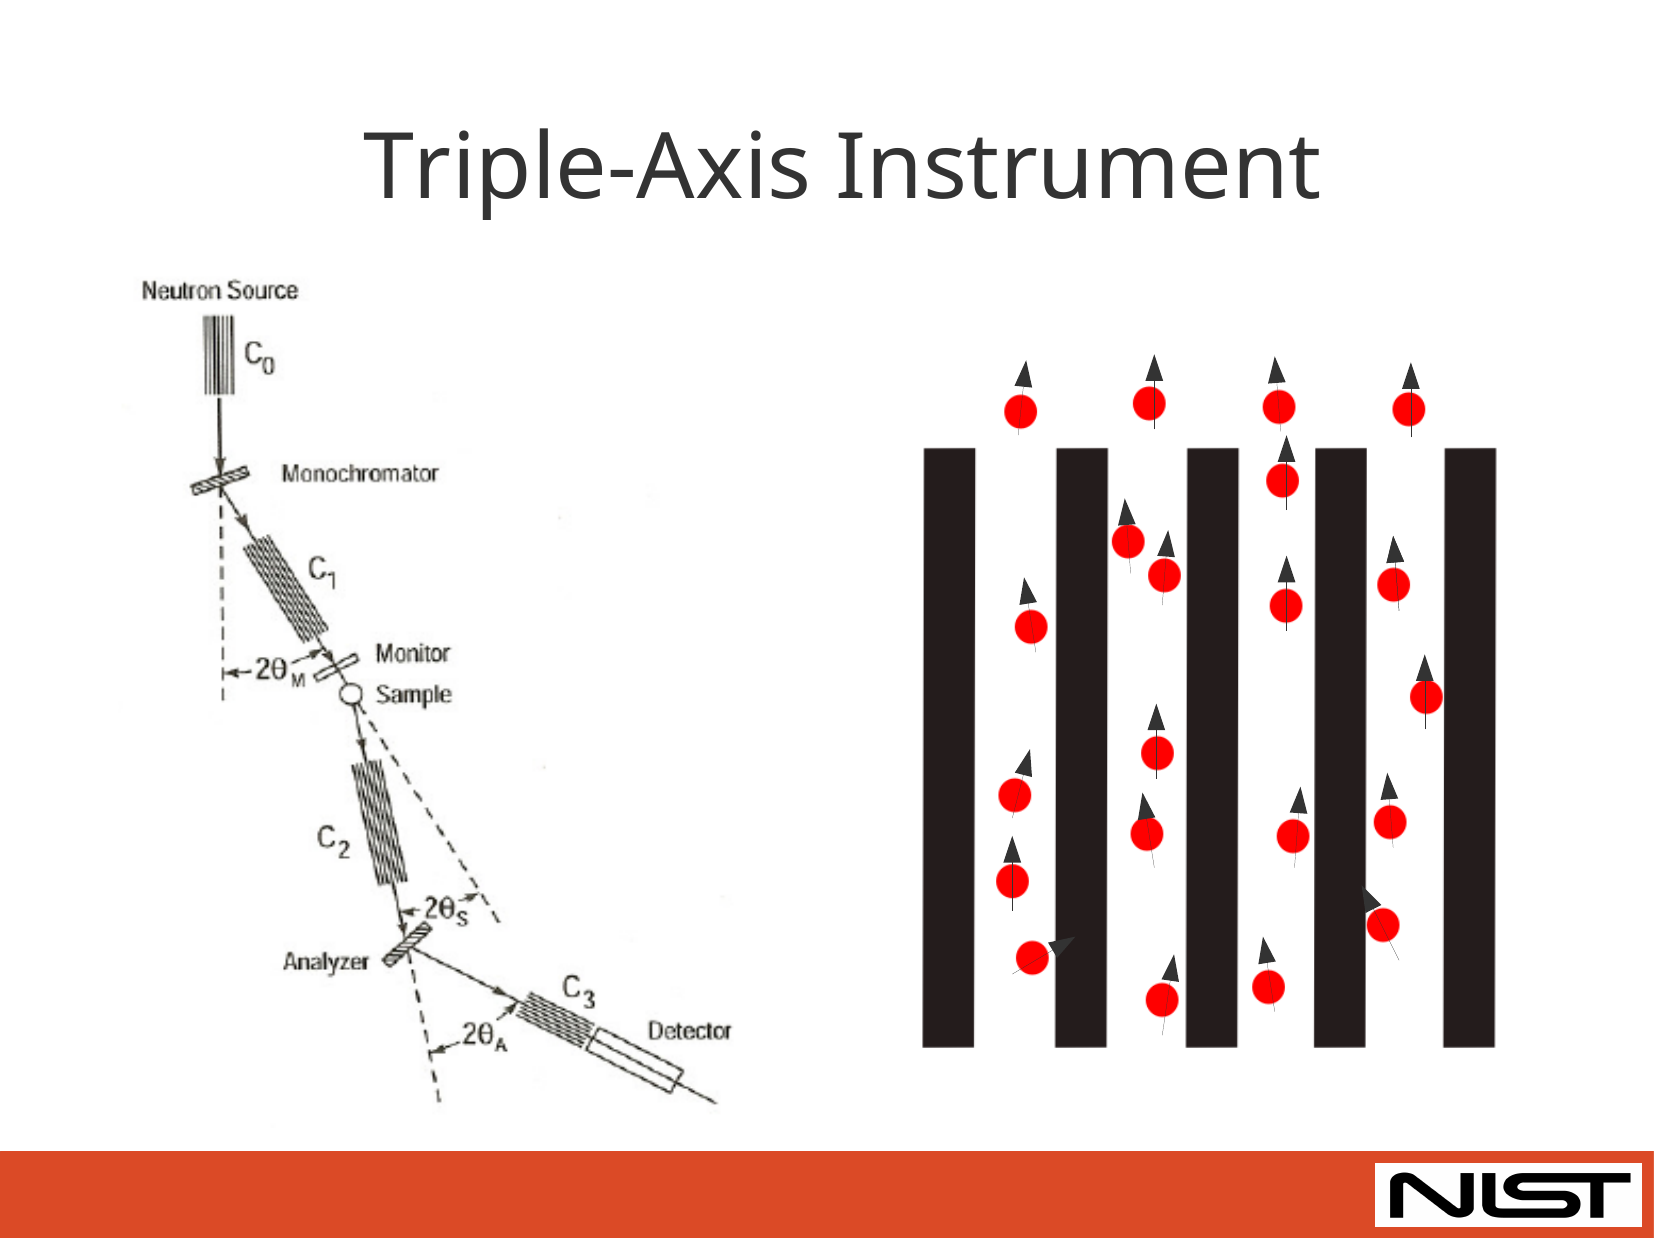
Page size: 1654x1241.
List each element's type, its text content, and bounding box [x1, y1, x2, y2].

picture [905, 379, 1506, 1056]
title Triple-Axis Instrument [73, 29, 1613, 309]
picture [0, 1151, 1654, 1238]
picture [118, 262, 757, 1128]
